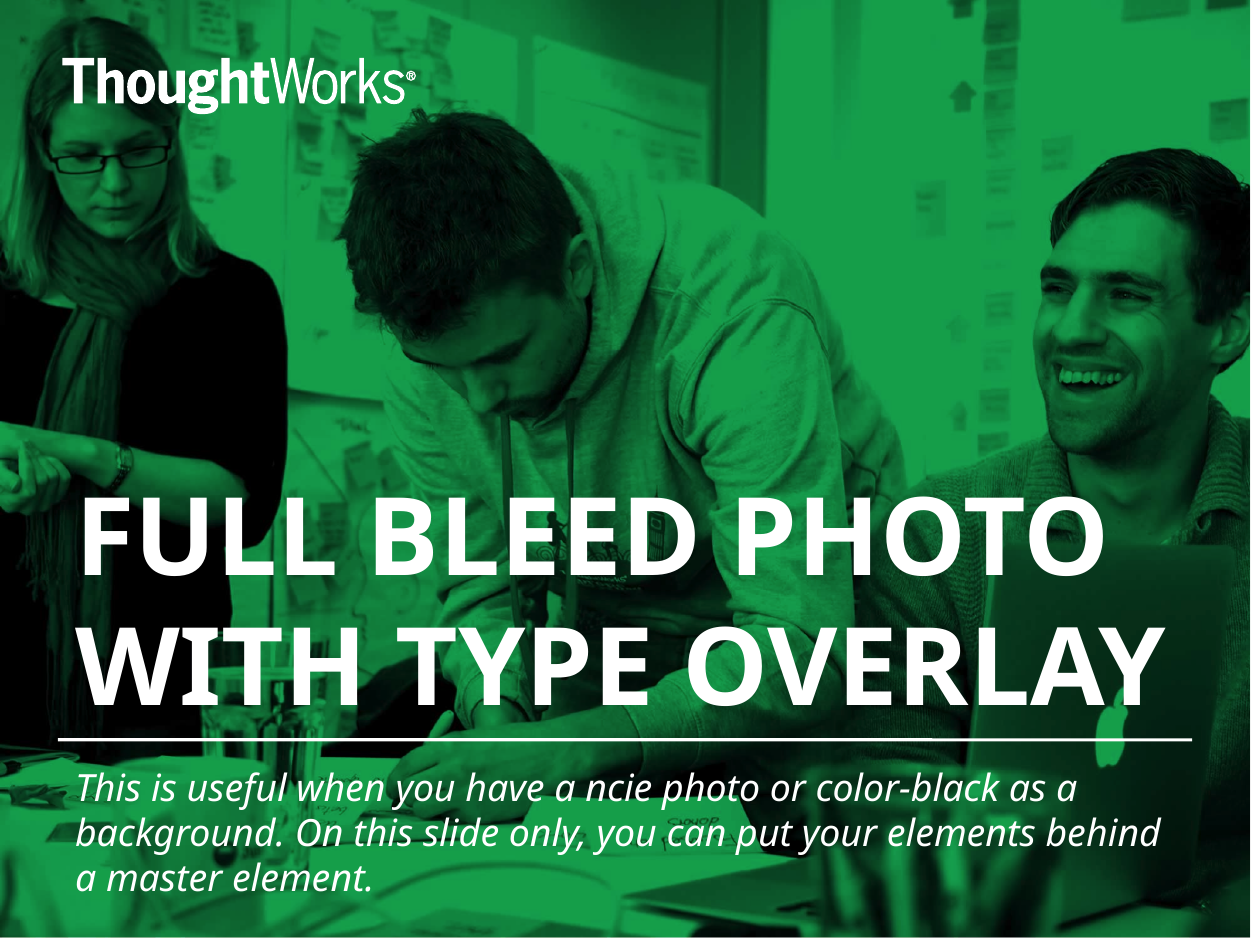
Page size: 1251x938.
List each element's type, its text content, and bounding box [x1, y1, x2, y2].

list This is useful when you have a ncie photo or color-black as a background. On this slide only, you can put your elements behind a master element. [62, 751, 1188, 909]
picture [0, 0, 1251, 938]
title FULL BLEED PHOTO WITH TYPE OVERLAY [62, 437, 1188, 740]
